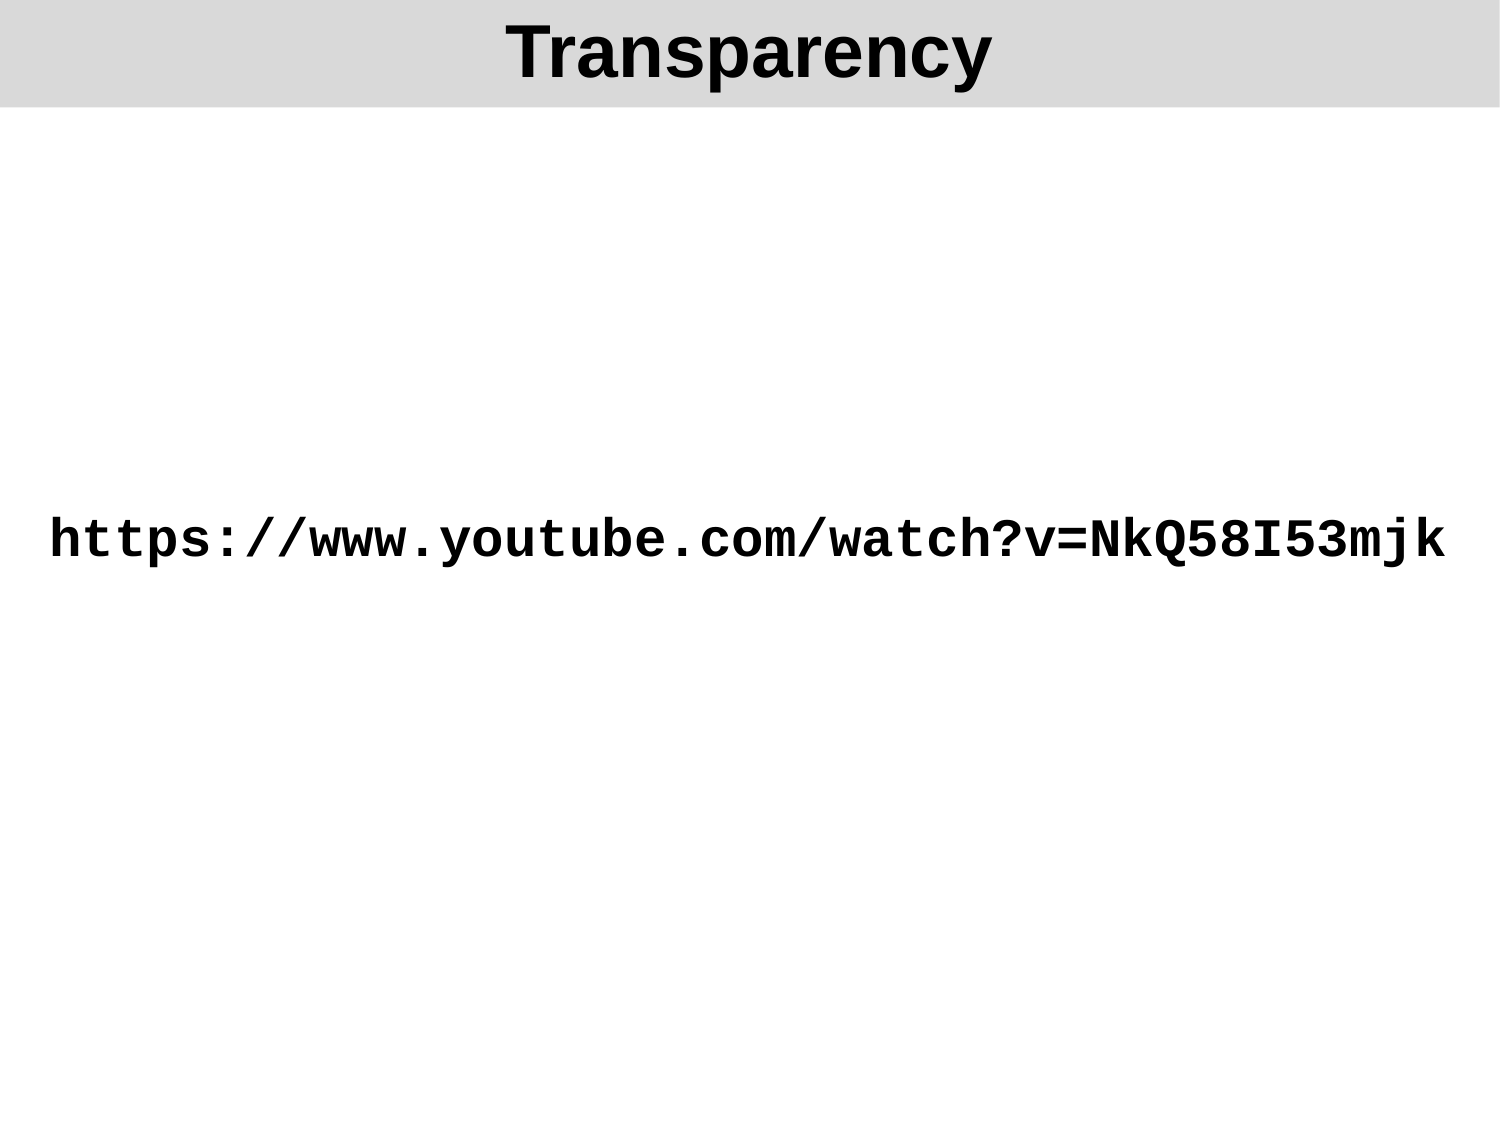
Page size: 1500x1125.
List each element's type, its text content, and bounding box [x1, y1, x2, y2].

text_box https://www.youtube.com/watch?v=NkQ58I53mjk [34, 495, 1462, 571]
text_box Transparency [0, 0, 1500, 108]
